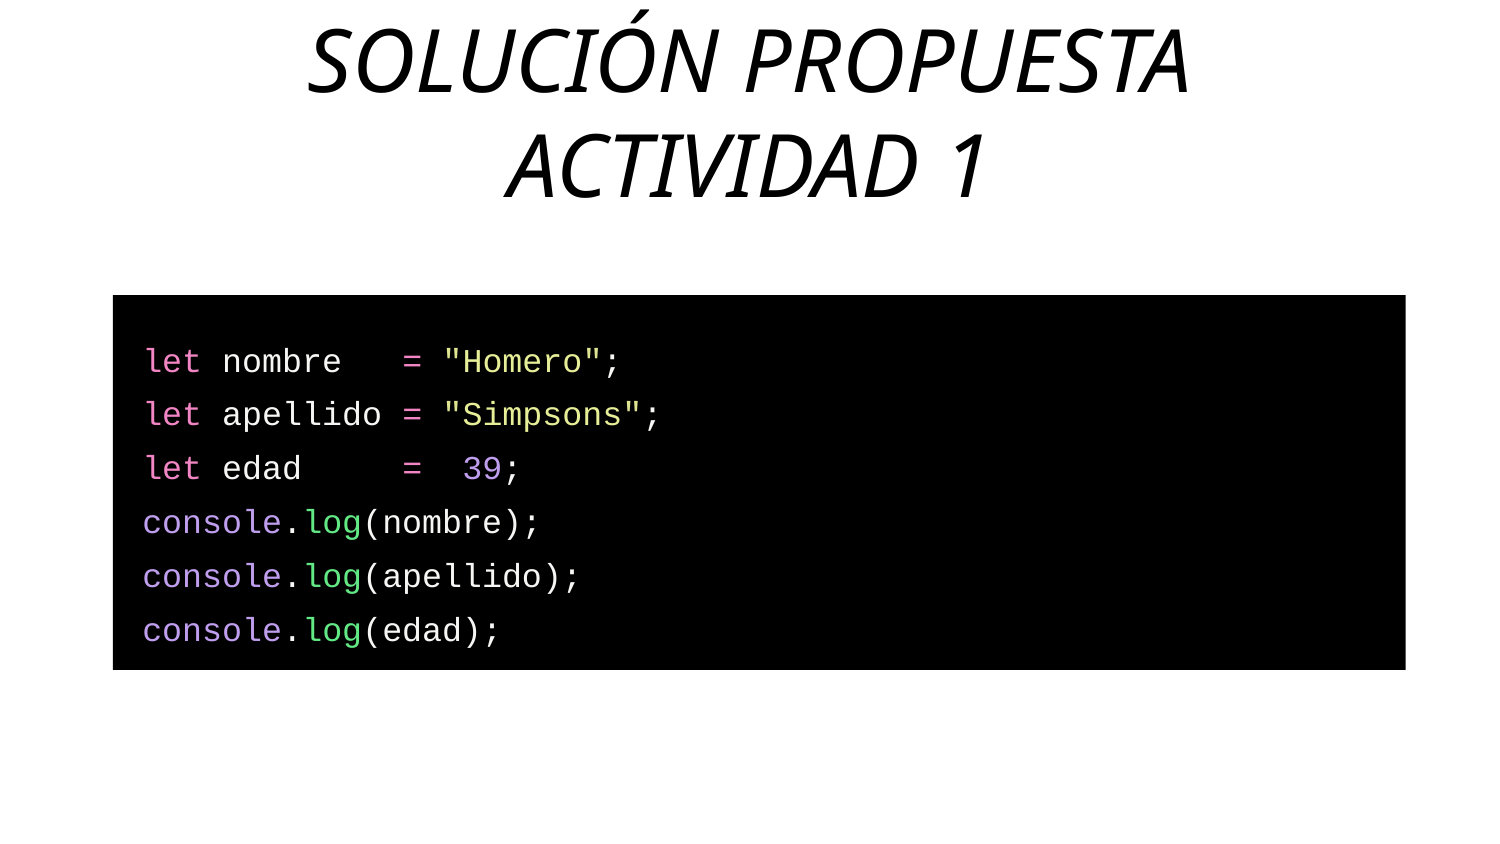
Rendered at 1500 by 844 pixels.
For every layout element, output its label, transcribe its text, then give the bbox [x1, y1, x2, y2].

text_box SOLUCIÓN PROPUESTA ACTIVIDAD 1 [109, 28, 1391, 191]
text_box SOLUCIÓN PROPUESTA ACTIVIDAD 1 [769, 141, 803, 190]
text_box let nombre = "Homero"; let apellido = "Simpsons"; let edad = 39; console.log(nombre); console.log(apellido); console.log(edad); [112, 295, 1406, 670]
text_box SOLUCIÓN PROPUESTA ACTIVIDAD 1 [874, 141, 908, 190]
